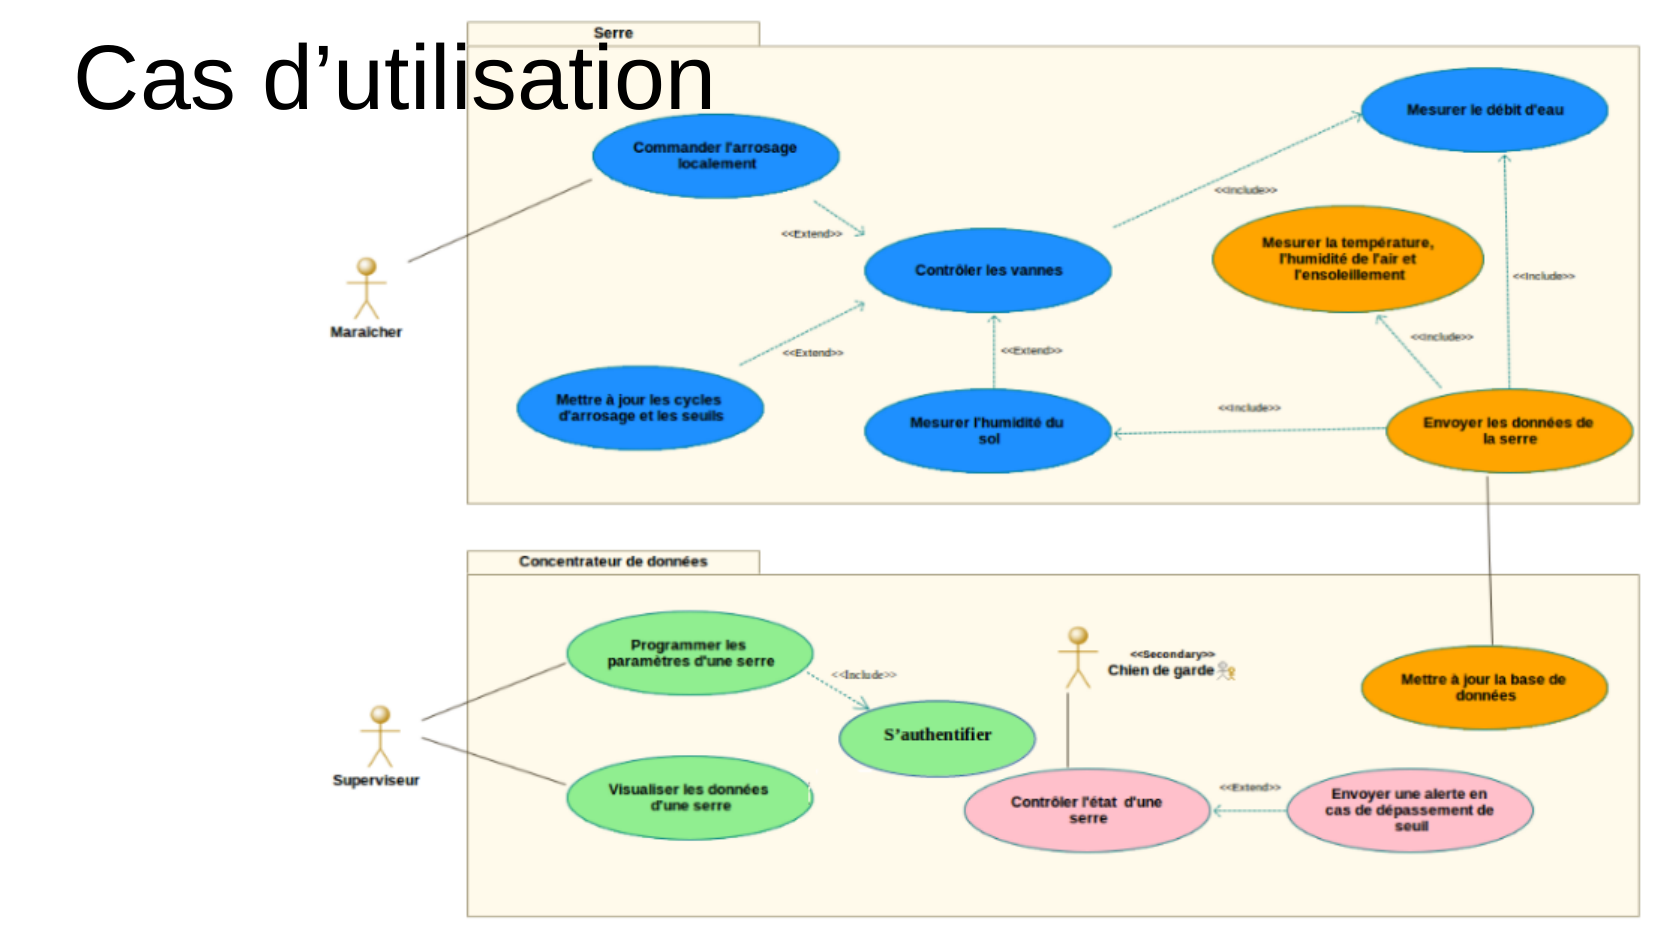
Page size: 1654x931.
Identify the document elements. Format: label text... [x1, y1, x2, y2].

picture [305, 0, 1654, 931]
title Cas d’utilisation [35, 0, 756, 156]
